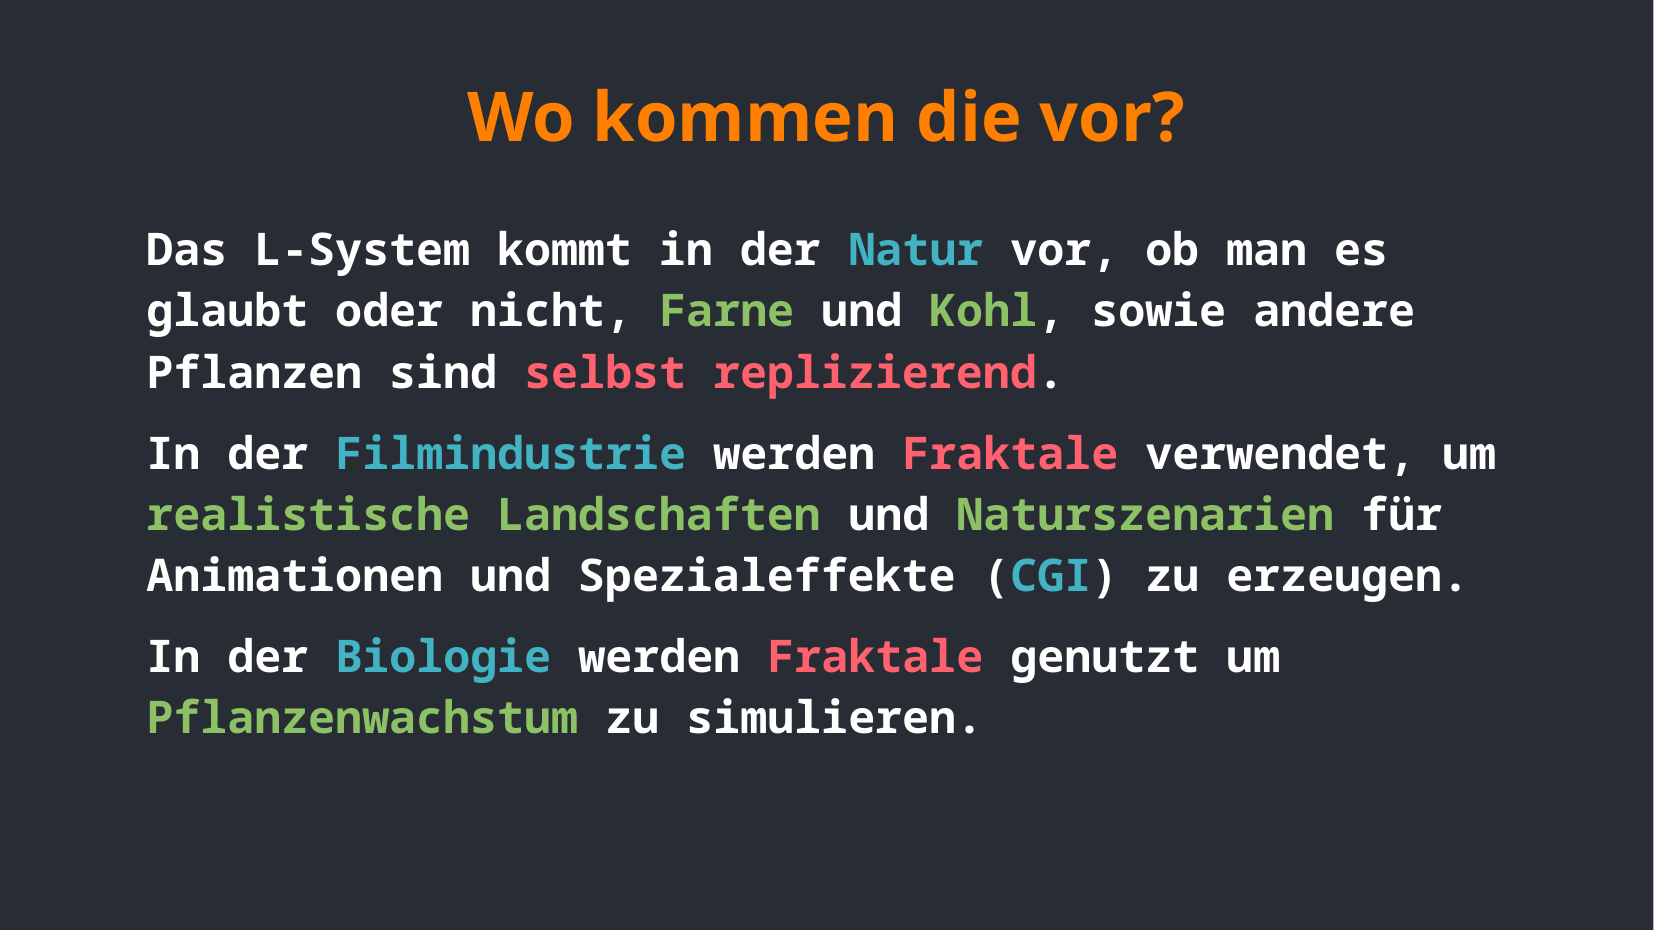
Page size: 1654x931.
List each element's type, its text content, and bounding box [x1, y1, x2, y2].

title Wo kommen die vor? [82, 37, 1571, 193]
list Das L-System kommt in der Natur vor, ob man es glaubt oder nicht, Farne und Kohl, sowie andere Pflanzen sind selbst replizierend. In der Filmindustrie werden Fraktale verwendet, um realistische Landschaften und Naturszenarien für Animationen und Spezialeffekte (CGI) zu erzeugen. In der Biologie werden Fraktale genutzt um Pflanzenwachstum zu simulieren. [82, 217, 1571, 758]
